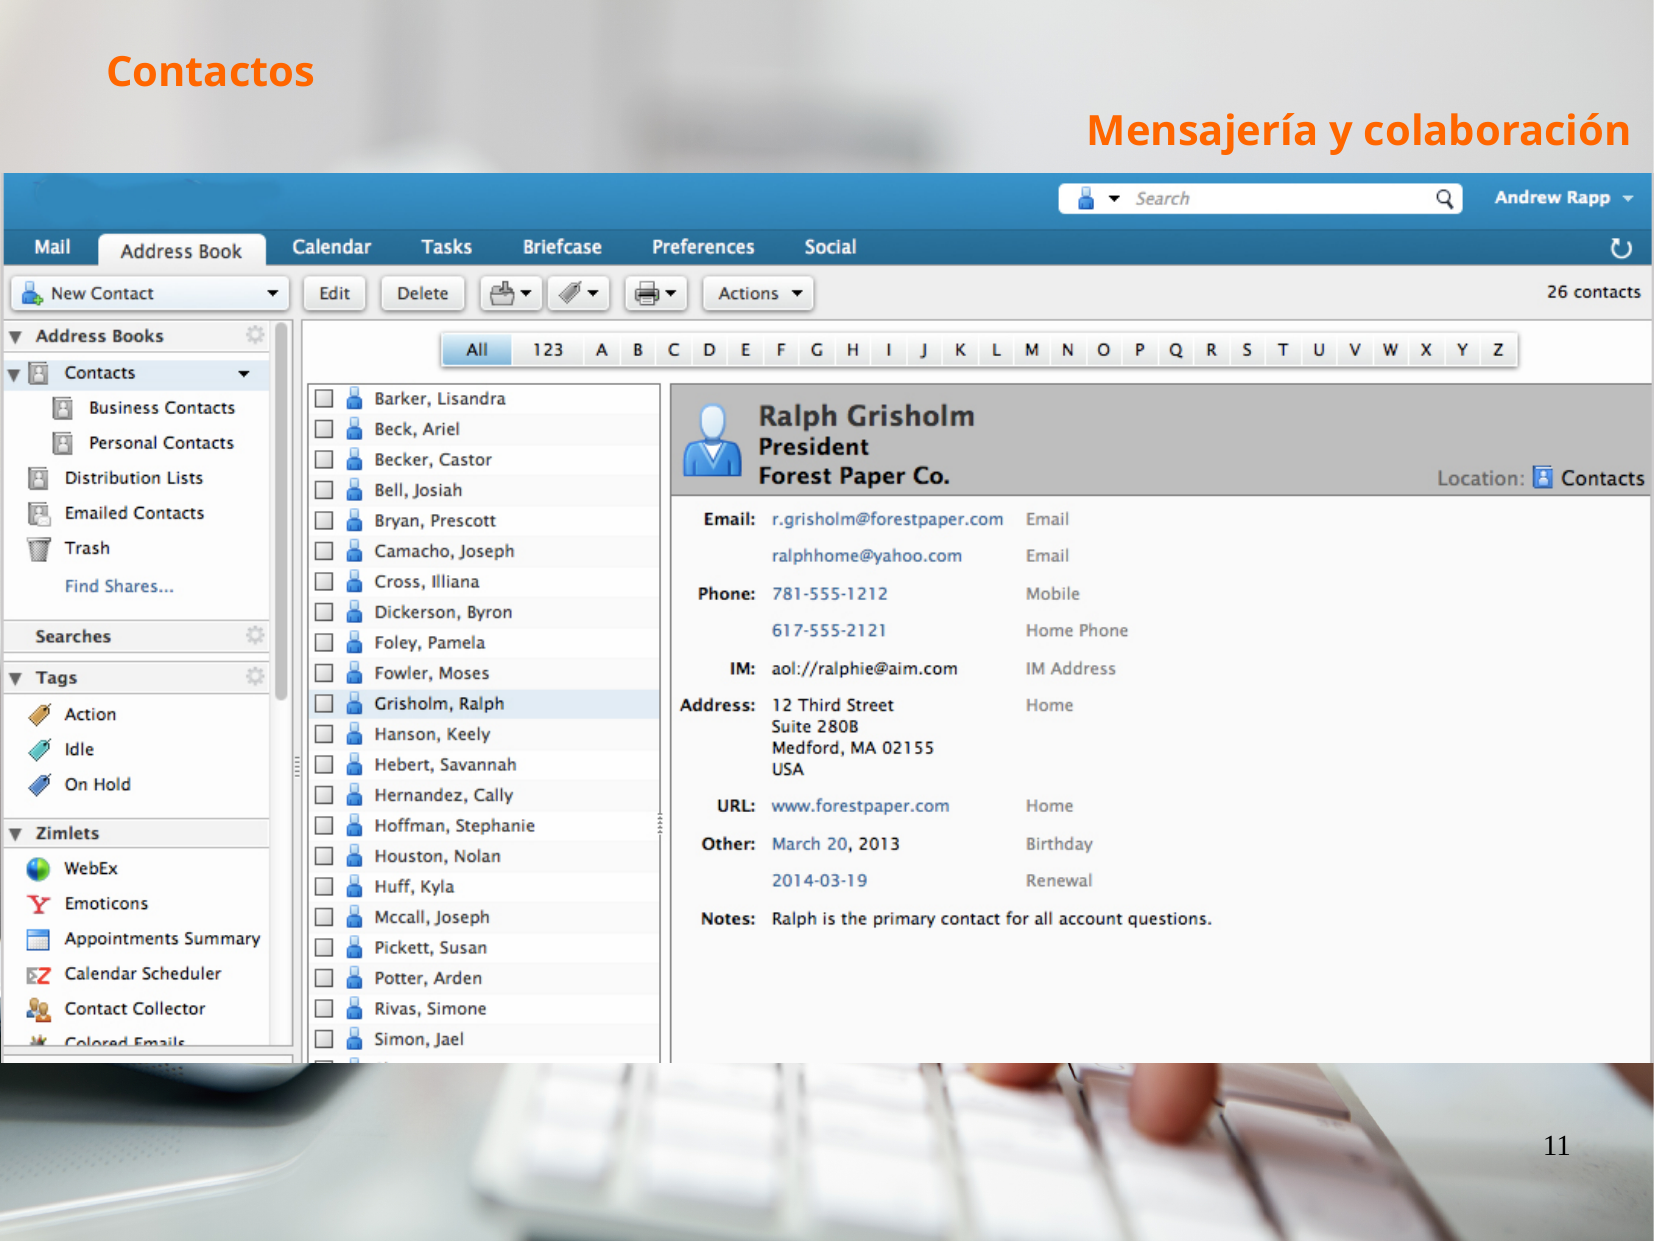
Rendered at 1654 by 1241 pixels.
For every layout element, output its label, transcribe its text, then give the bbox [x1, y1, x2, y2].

picture [0, 0, 1654, 1241]
text_box Mensajería y colaboración [1086, 100, 1609, 154]
text_box Contactos [106, 41, 311, 95]
